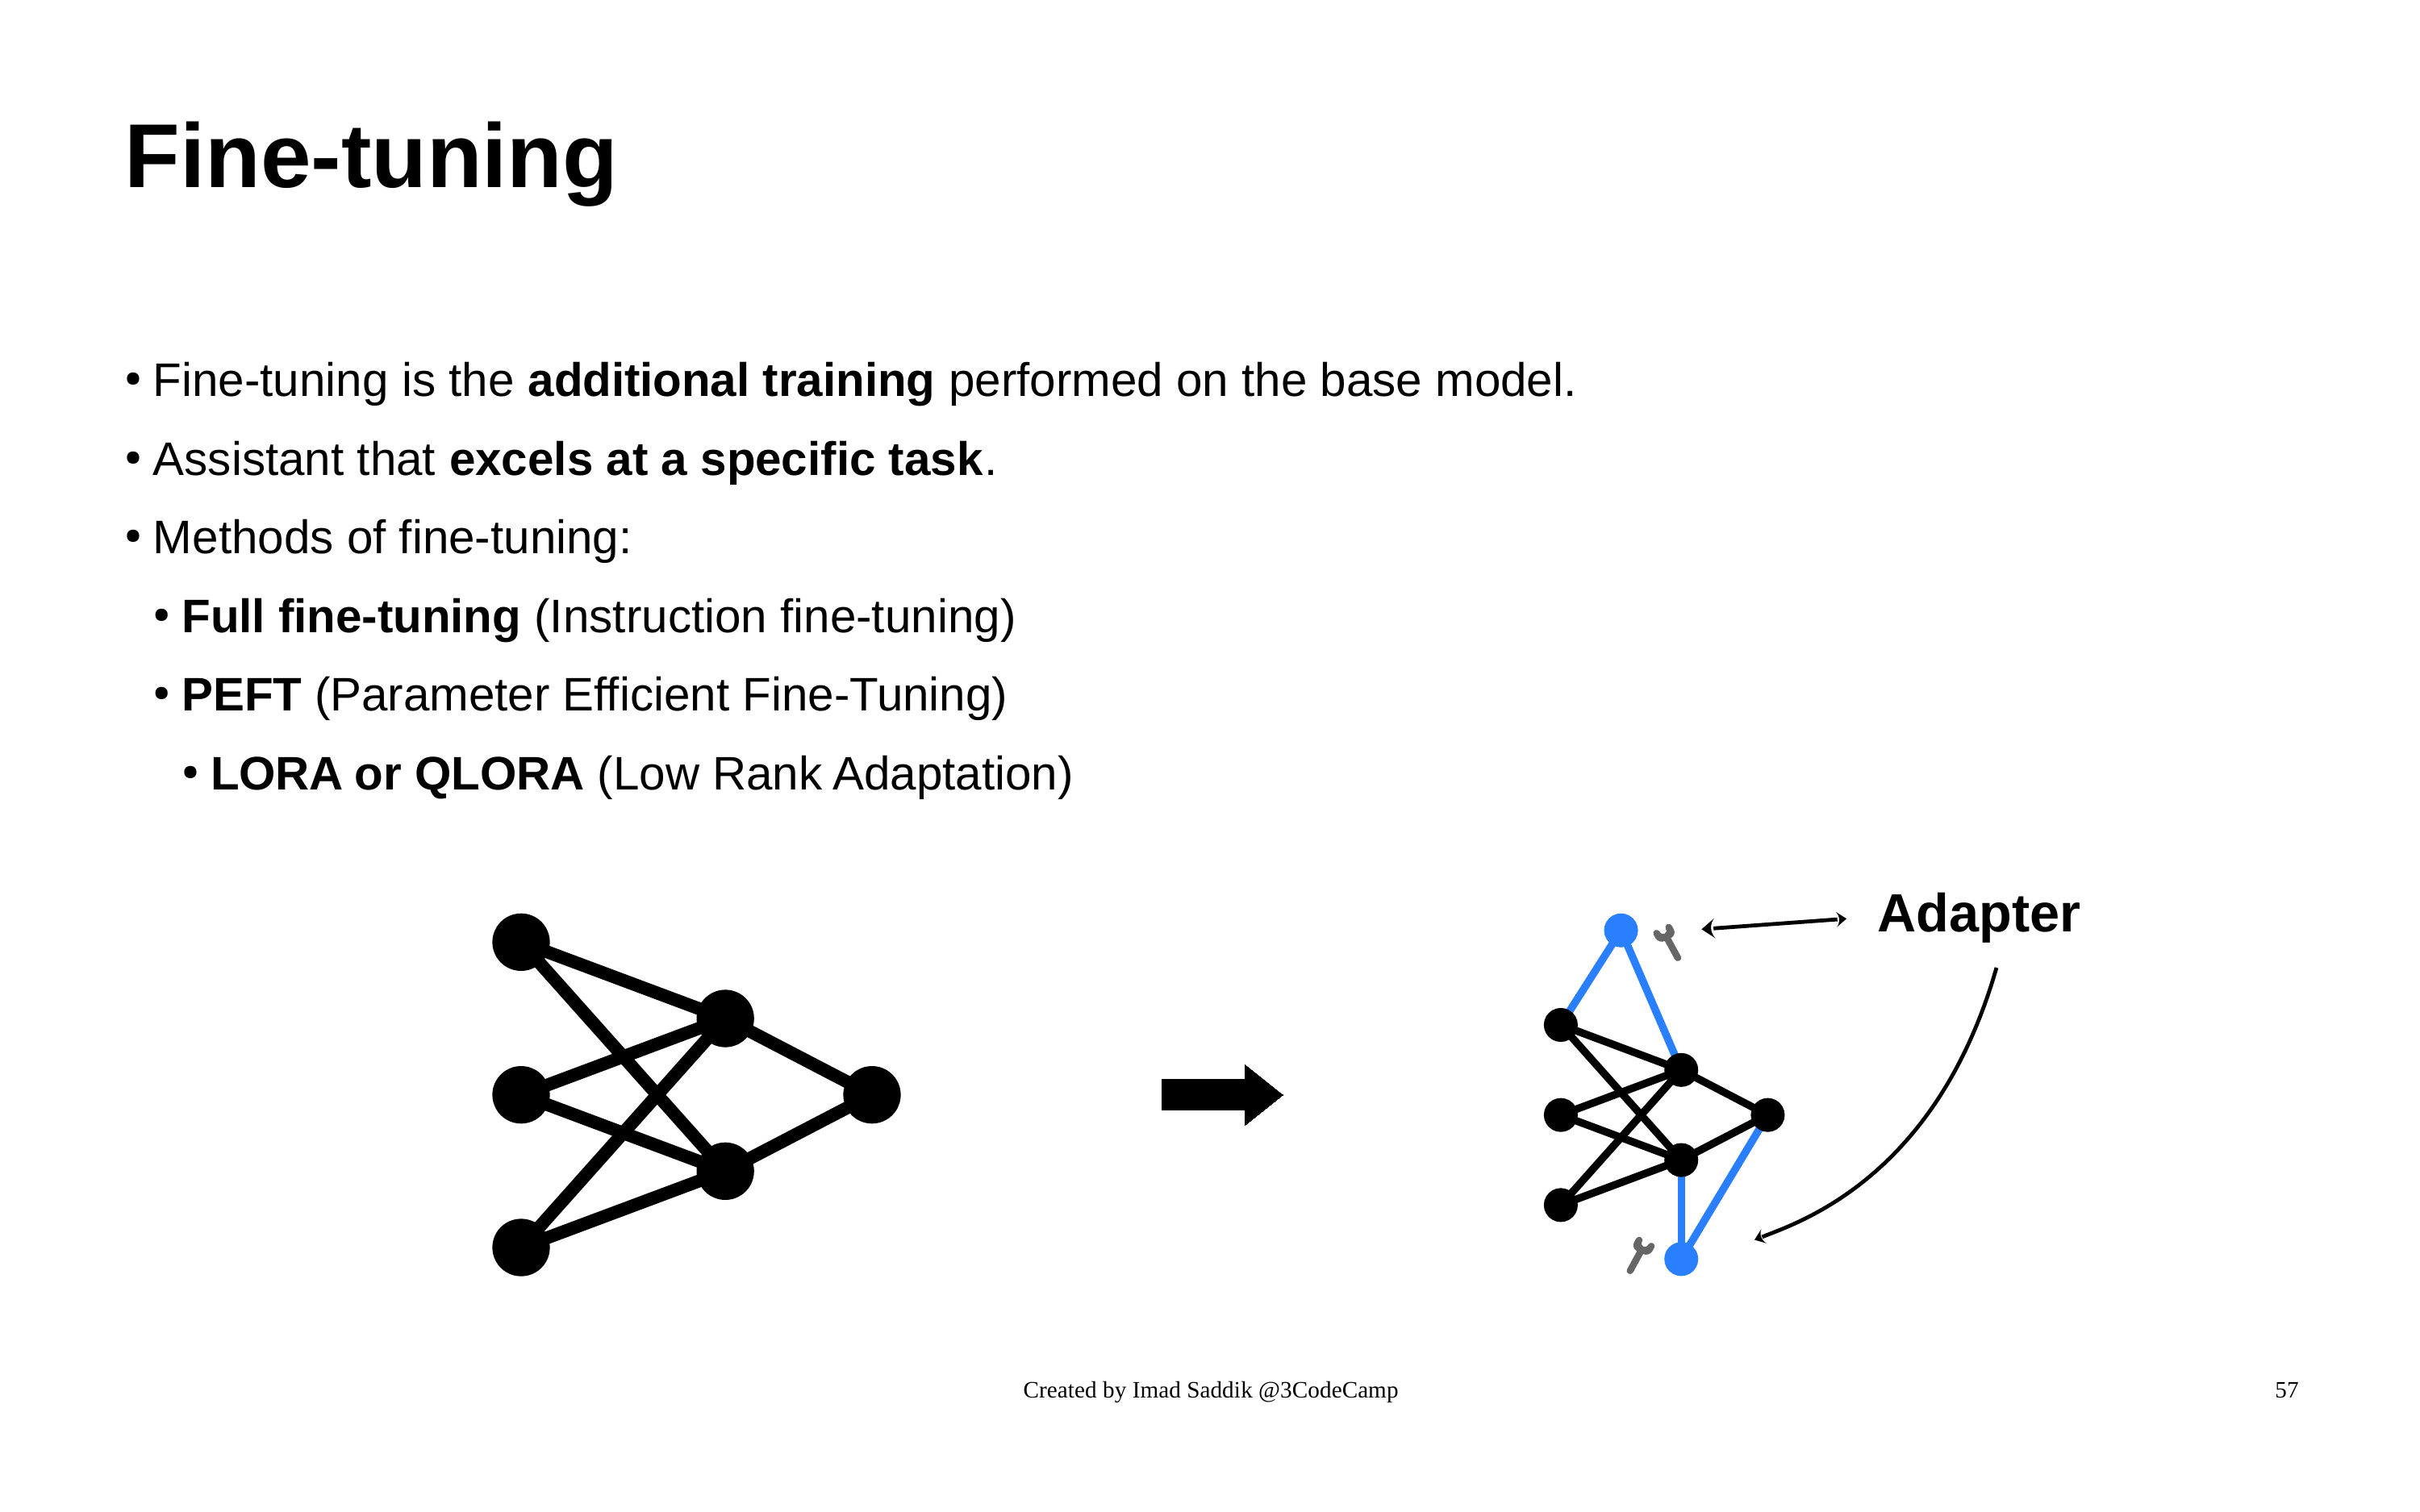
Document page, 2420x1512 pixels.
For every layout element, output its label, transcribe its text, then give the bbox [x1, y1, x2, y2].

text_box Fine-tuning is the additional training performed on the base model. Assistant that excels at a specific task. Methods of fine-tuning: Full fine-tuning (Instruction fine-tuning) PEFT (Parameter Efficient Fine-Tuning) LORA or QLORA (Low Rank Adaptation) [112, 322, 1906, 806]
text_box Fine-tuning [112, 61, 1664, 251]
text_box Adapter [1858, 877, 2101, 950]
picture [492, 913, 901, 1277]
text_box [1162, 1064, 1283, 1126]
picture [1543, 913, 1785, 1277]
